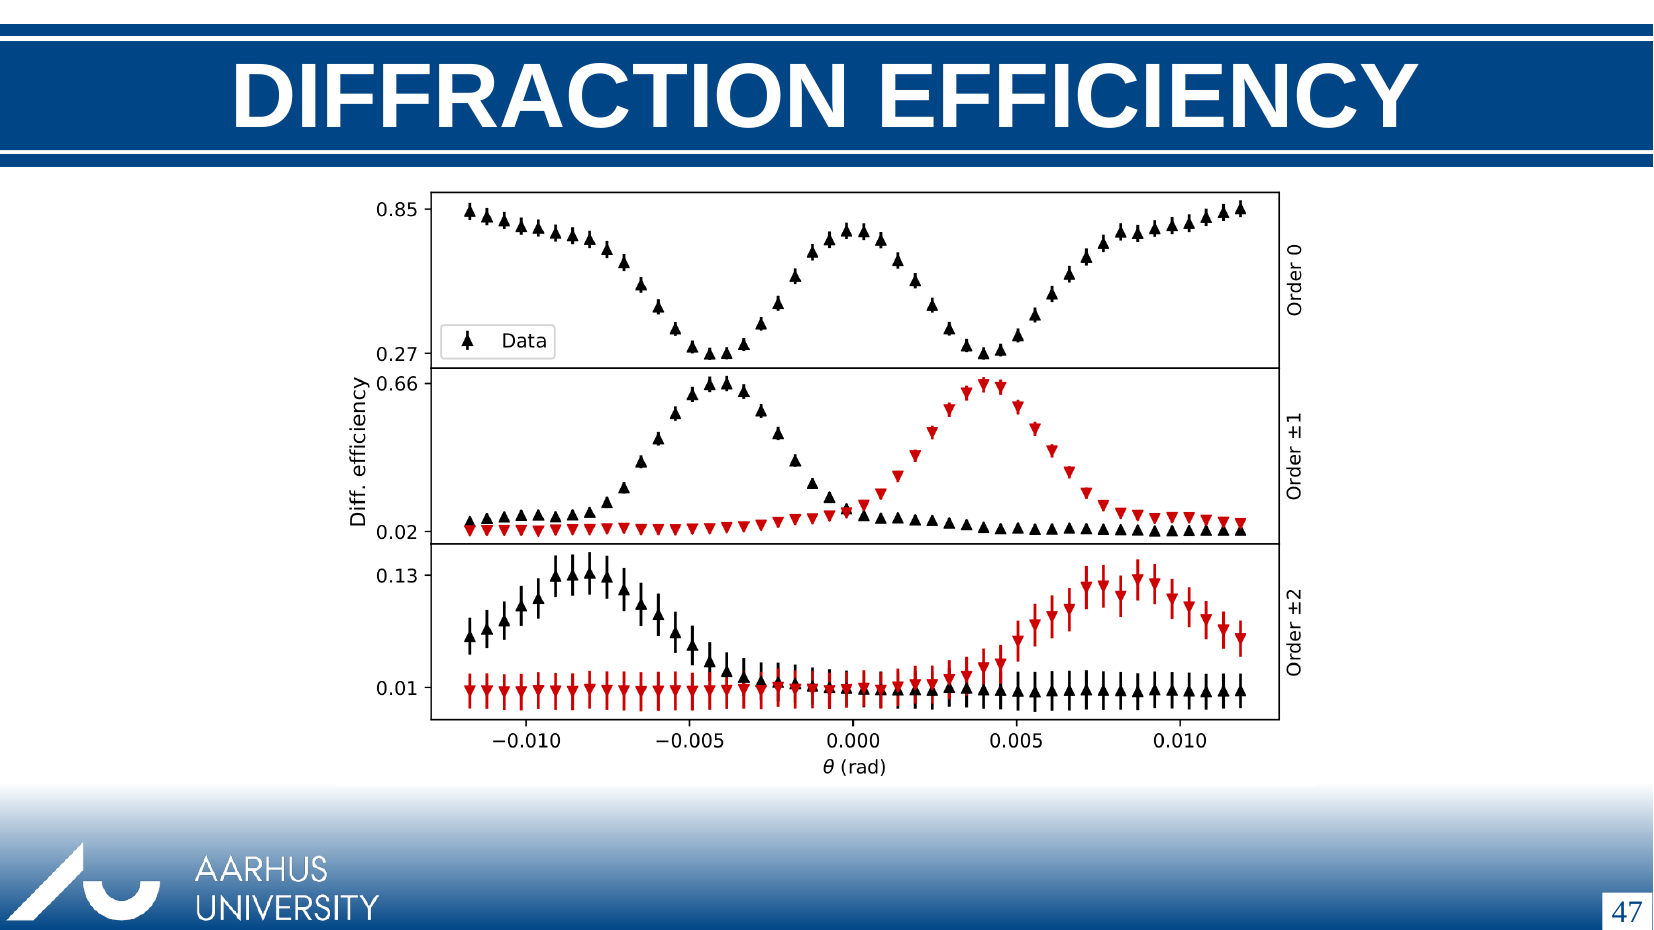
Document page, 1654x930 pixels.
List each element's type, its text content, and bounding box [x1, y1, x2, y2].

picture [336, 179, 1317, 786]
picture [5, 841, 414, 928]
title DIFFRACTION EFFICIENCY [0, 41, 1653, 151]
